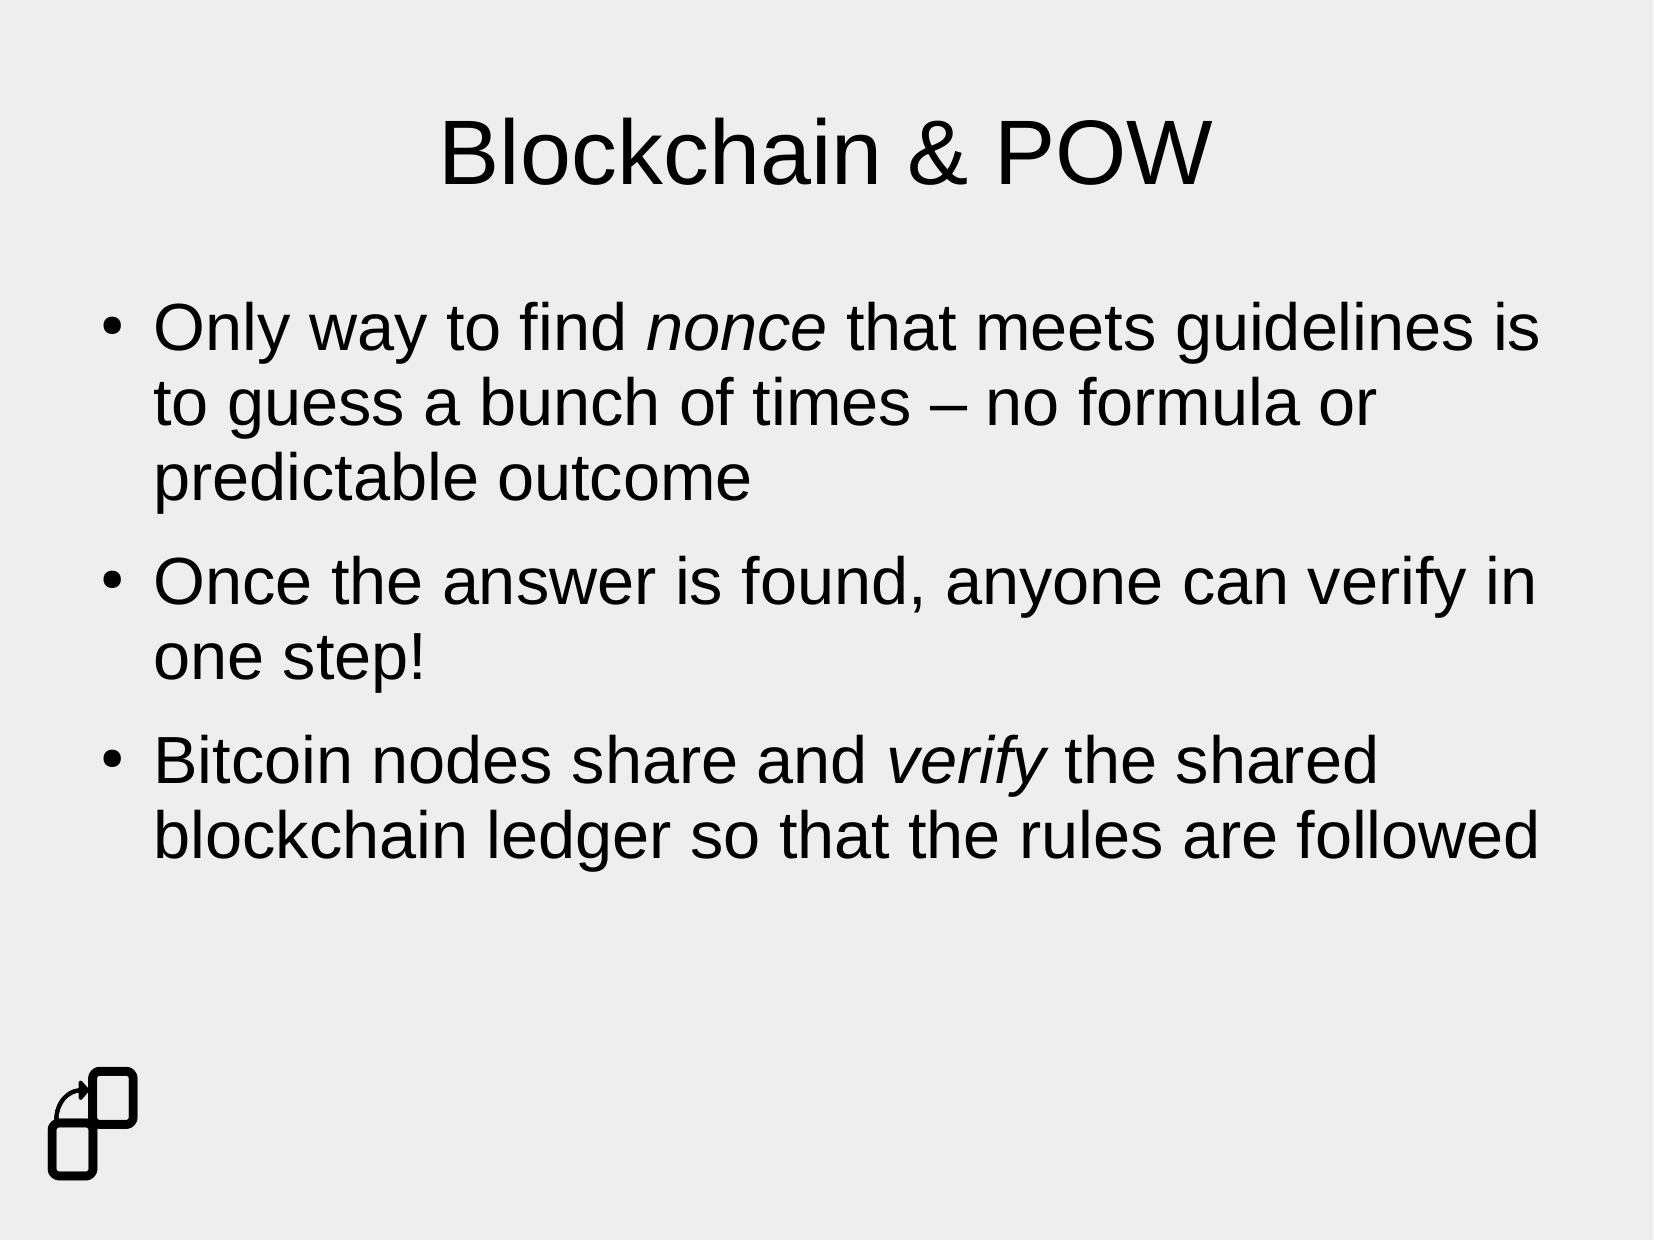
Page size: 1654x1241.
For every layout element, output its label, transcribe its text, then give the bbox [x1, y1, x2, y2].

title Blockchain & POW [82, 49, 1571, 257]
picture [30, 1062, 153, 1186]
list Only way to find nonce that meets guidelines is to guess a bunch of times – no formula or predictable outcome Once the answer is found, anyone can verify in one step! Bitcoin nodes share and verify the shared blockchain ledger so that the rules are followed [82, 290, 1571, 1010]
